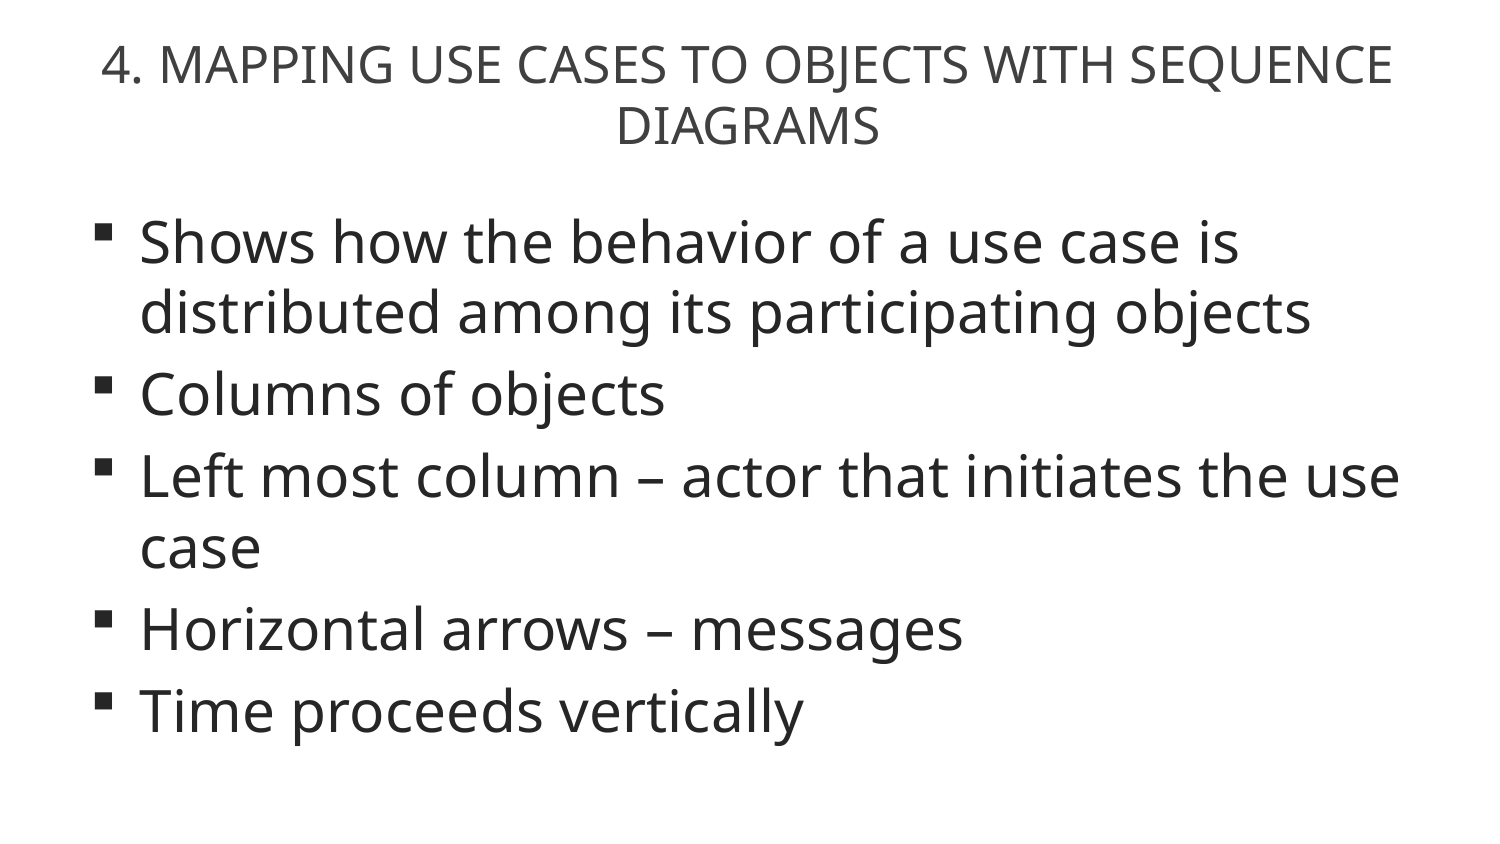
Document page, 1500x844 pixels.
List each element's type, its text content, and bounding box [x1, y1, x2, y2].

title 4. Mapping USE CASES to objects with sequence diagrams [30, 23, 1467, 164]
list Shows how the behavior of a use case is distributed among its participating objects Columns of objects Left most column – actor that initiates the use case Horizontal arrows – messages Time proceeds vertically [75, 196, 1425, 754]
